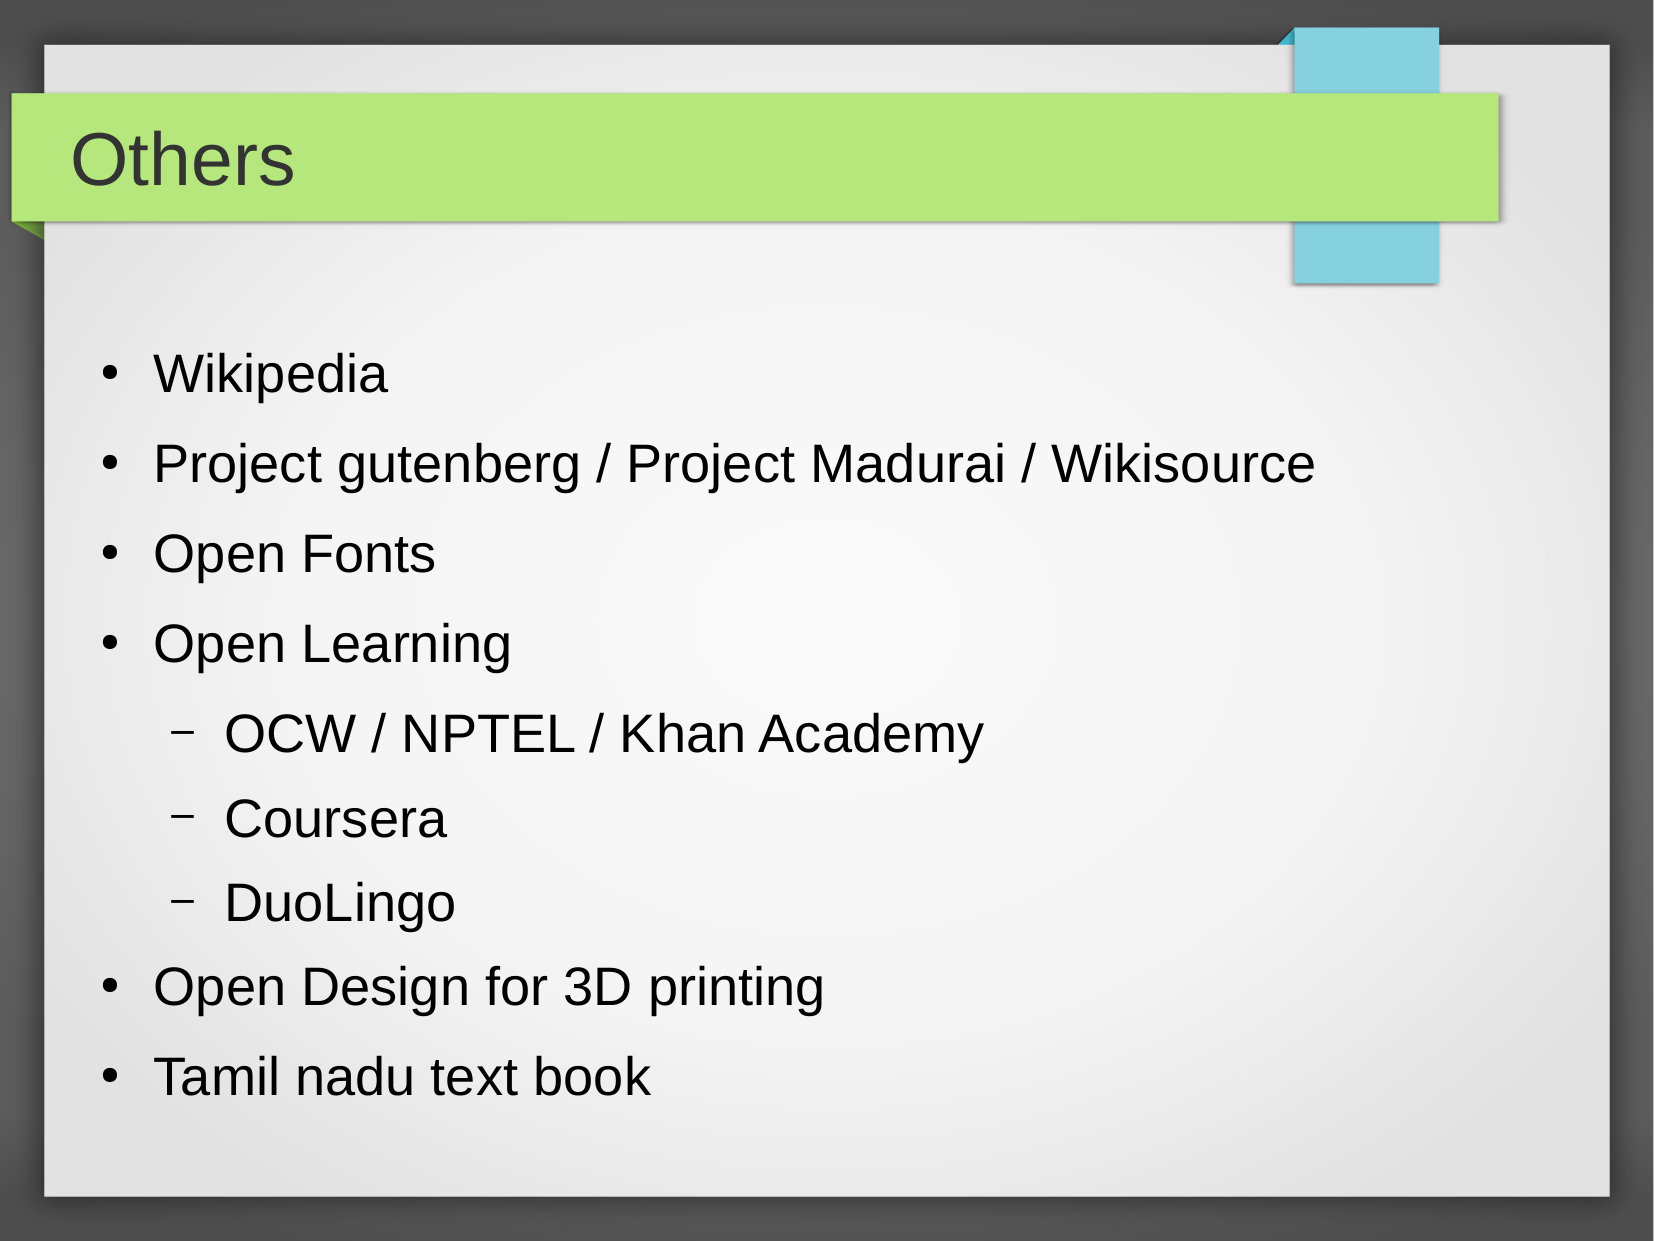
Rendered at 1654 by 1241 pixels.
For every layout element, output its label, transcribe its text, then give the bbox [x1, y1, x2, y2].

picture [0, 0, 1654, 1241]
list Wikipedia Project gutenberg / Project Madurai / Wikisource Open Fonts Open Learning OCW / NPTEL / Khan Academy Coursera DuoLingo Open Design for 3D printing Tamil nadu text book [82, 343, 1538, 1158]
title Others [70, 106, 1229, 213]
